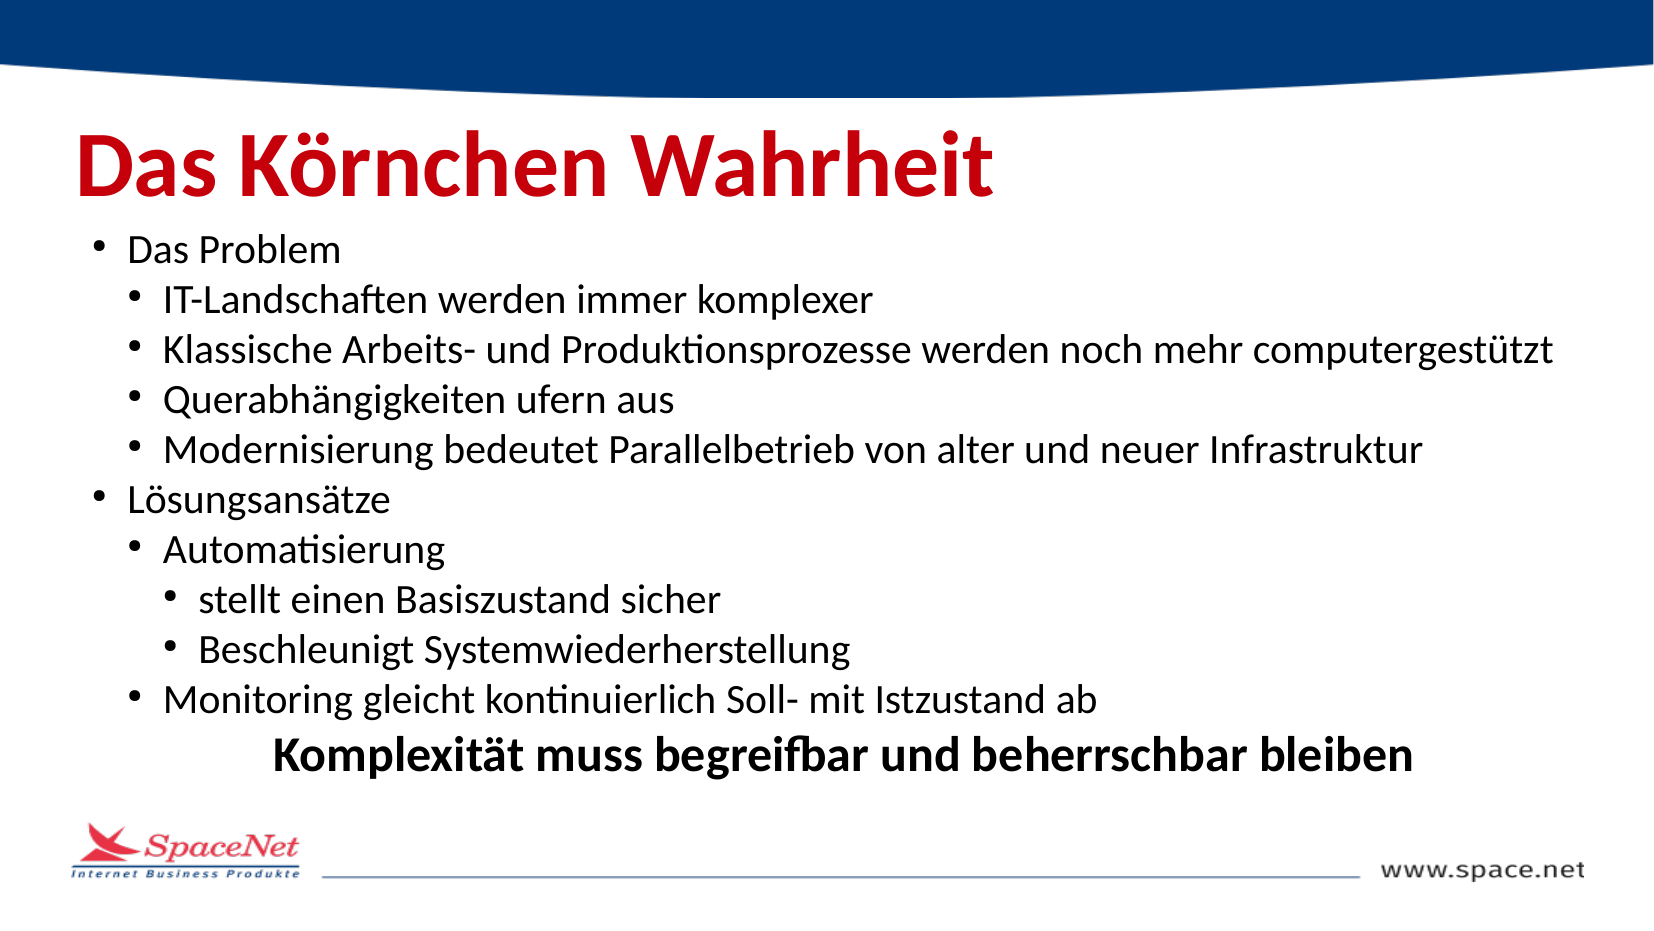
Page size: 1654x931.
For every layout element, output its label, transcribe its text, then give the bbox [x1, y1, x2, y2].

text_box Das Körnchen Wahrheit [60, 95, 1583, 223]
text_box Das Problem IT-Landschaften werden immer komplexer Klassische Arbeits- und Produktionsprozesse werden noch mehr computergestützt Querabhängigkeiten ufern aus Modernisierung bedeutet Parallelbetrieb von alter und neuer Infrastruktur Lösungsansätze Automatisierung stellt einen Basiszustand sicher Beschleunigt Systemwiederherstellung Monitoring gleicht kontinuierlich Soll- mit Istzustand ab Komplexität muss begreifbar und beherrschbar bleiben [77, 223, 1576, 790]
